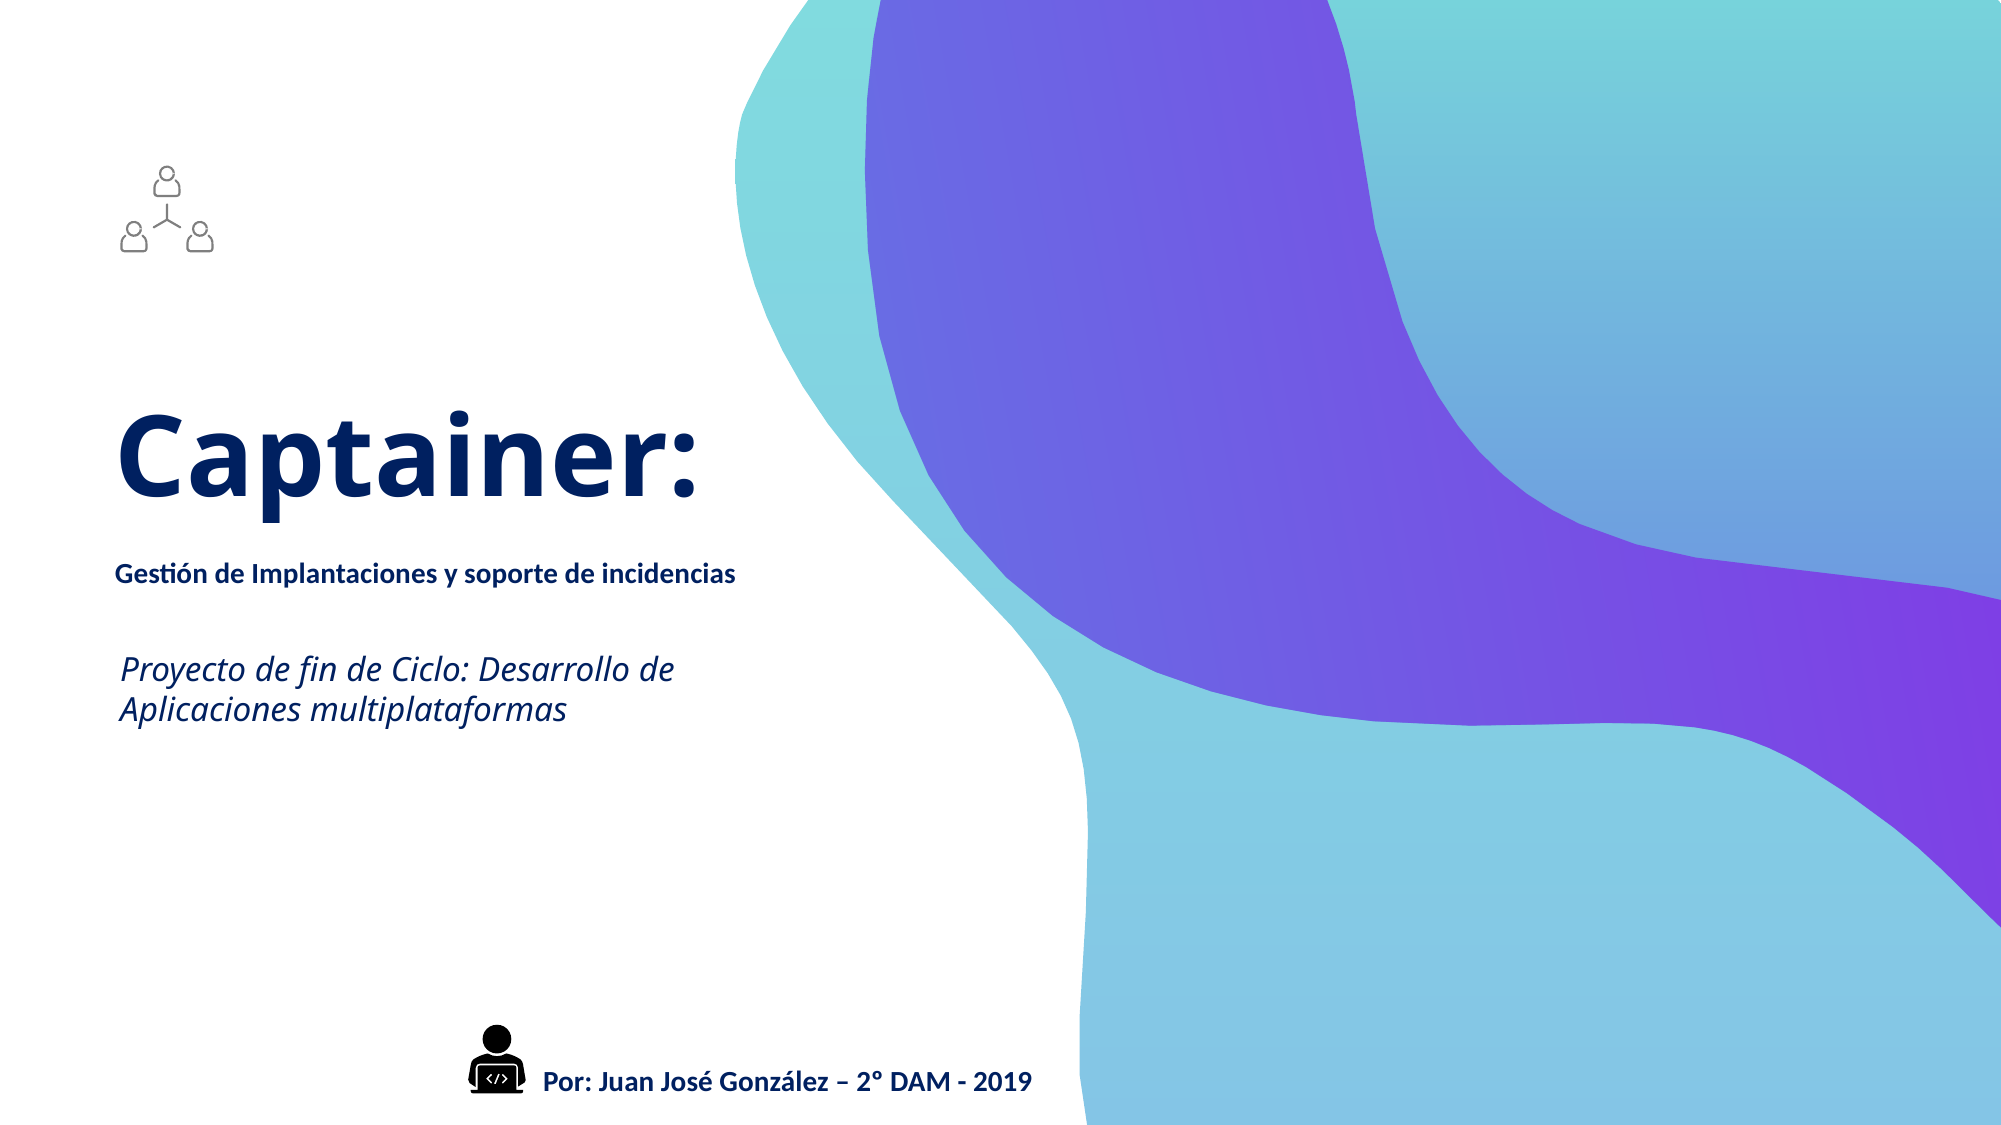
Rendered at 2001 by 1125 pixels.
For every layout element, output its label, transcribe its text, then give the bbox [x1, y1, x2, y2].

text_box [186, 220, 214, 253]
picture [453, 1011, 541, 1099]
text_box [152, 203, 182, 229]
text_box Proyecto de fin de Ciclo: Desarrollo de Aplicaciones multiplataformas [120, 648, 700, 728]
text_box [120, 220, 148, 253]
text_box [153, 165, 181, 198]
text_box Captainer: Gestión de Implantaciones y soporte de incidencias [114, 383, 910, 591]
text_box Por: Juan José González – 2º DAM - 2019 [528, 1055, 1048, 1105]
text_box [735, 0, 2000, 1125]
